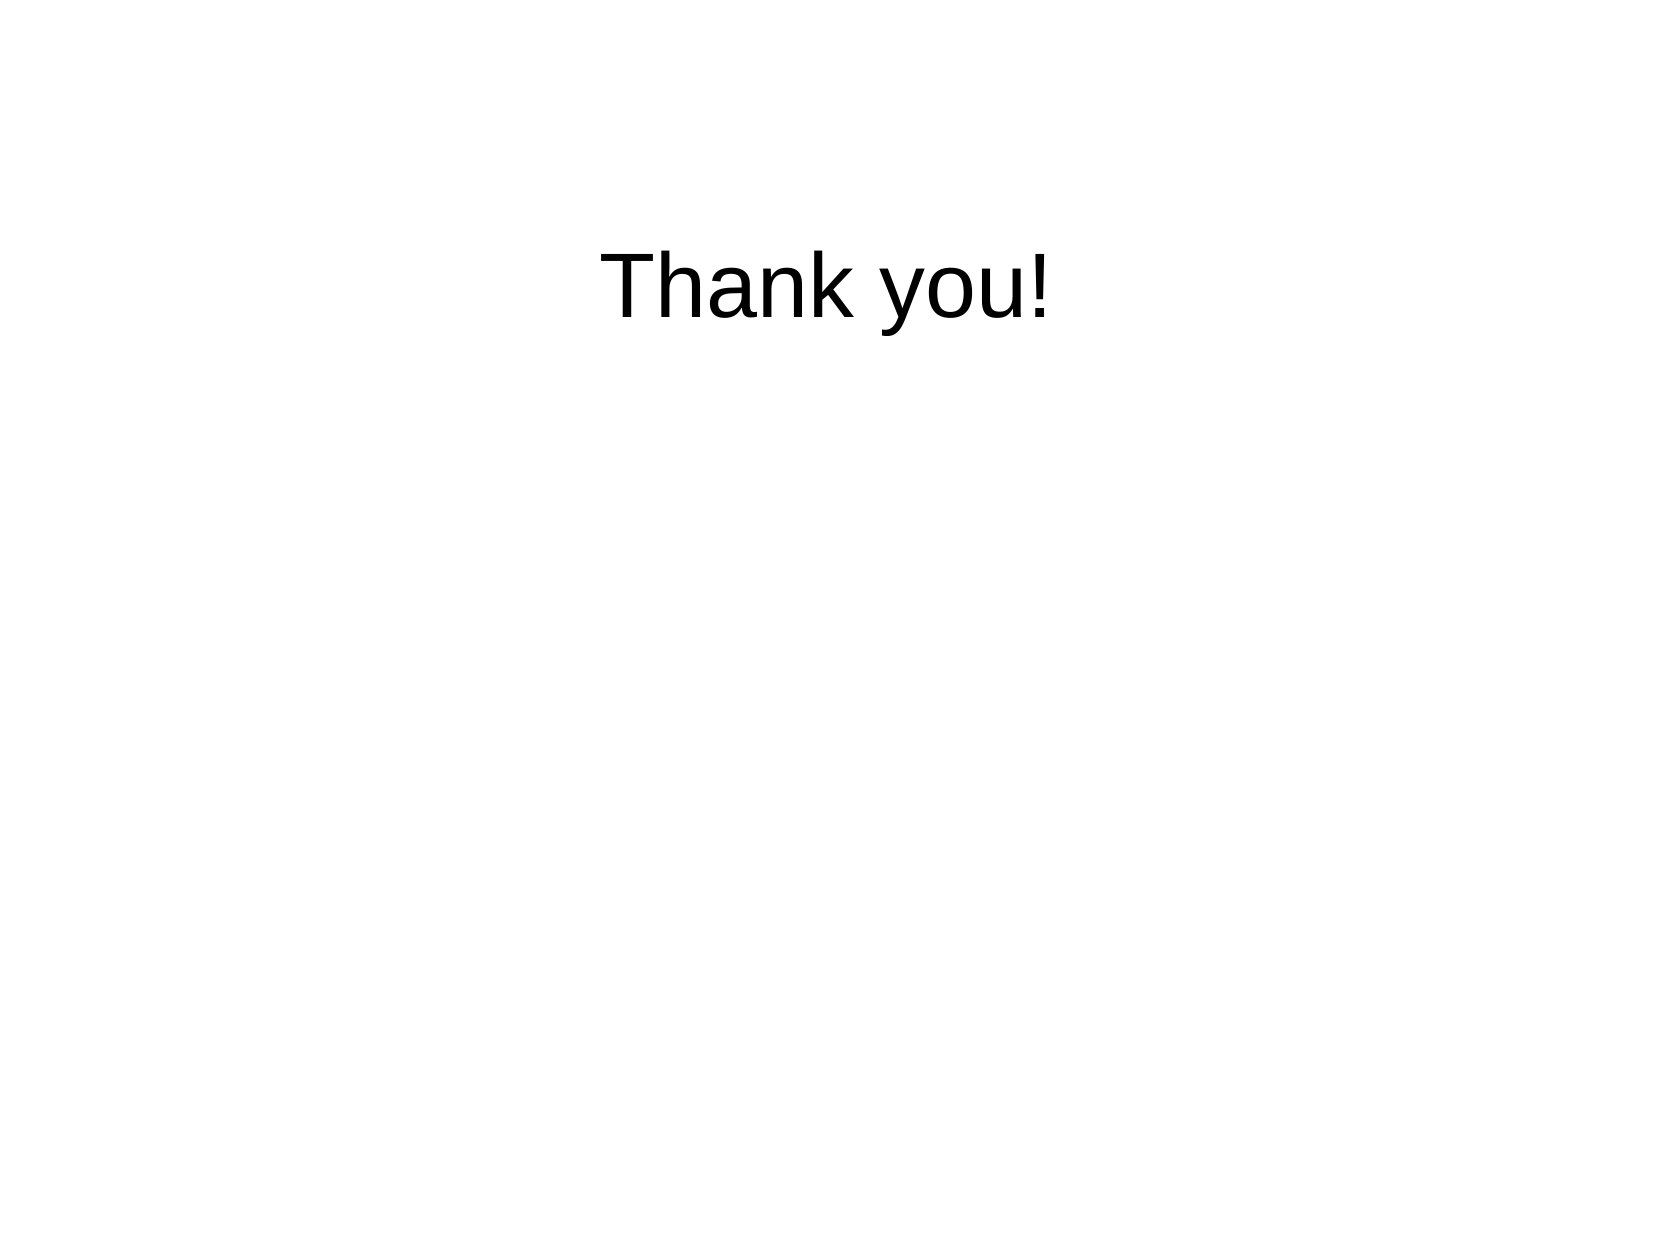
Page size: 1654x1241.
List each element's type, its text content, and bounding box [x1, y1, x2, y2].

title Thank you! [82, 182, 1571, 390]
